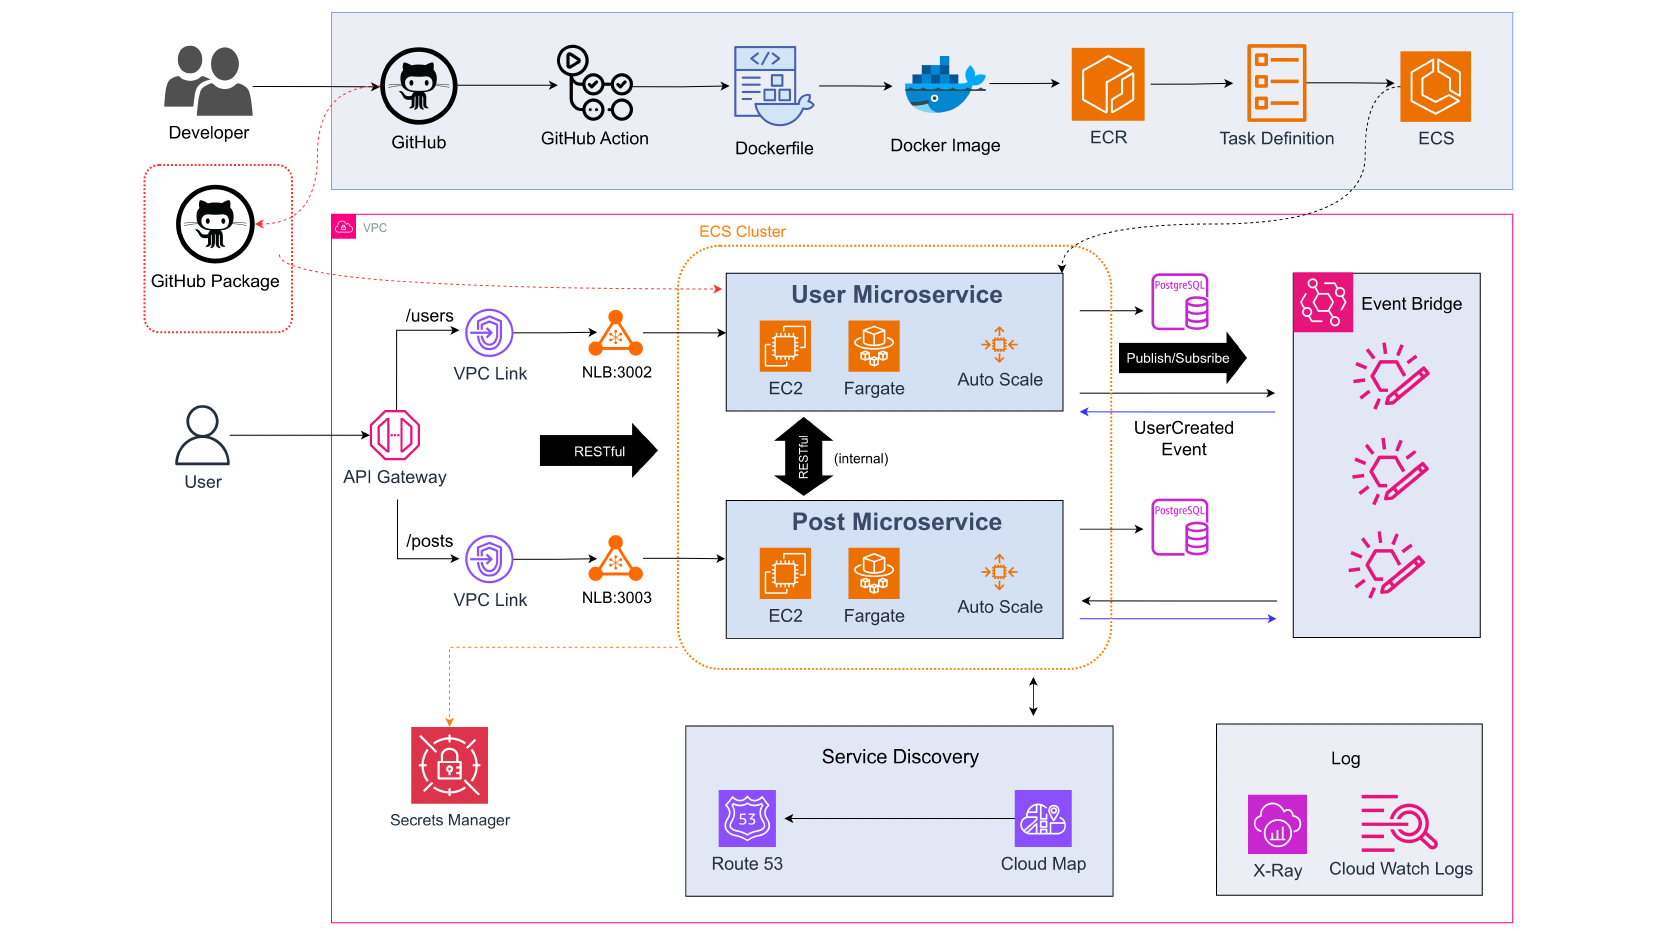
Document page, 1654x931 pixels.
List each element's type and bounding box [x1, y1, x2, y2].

picture [133, 2, 1523, 931]
